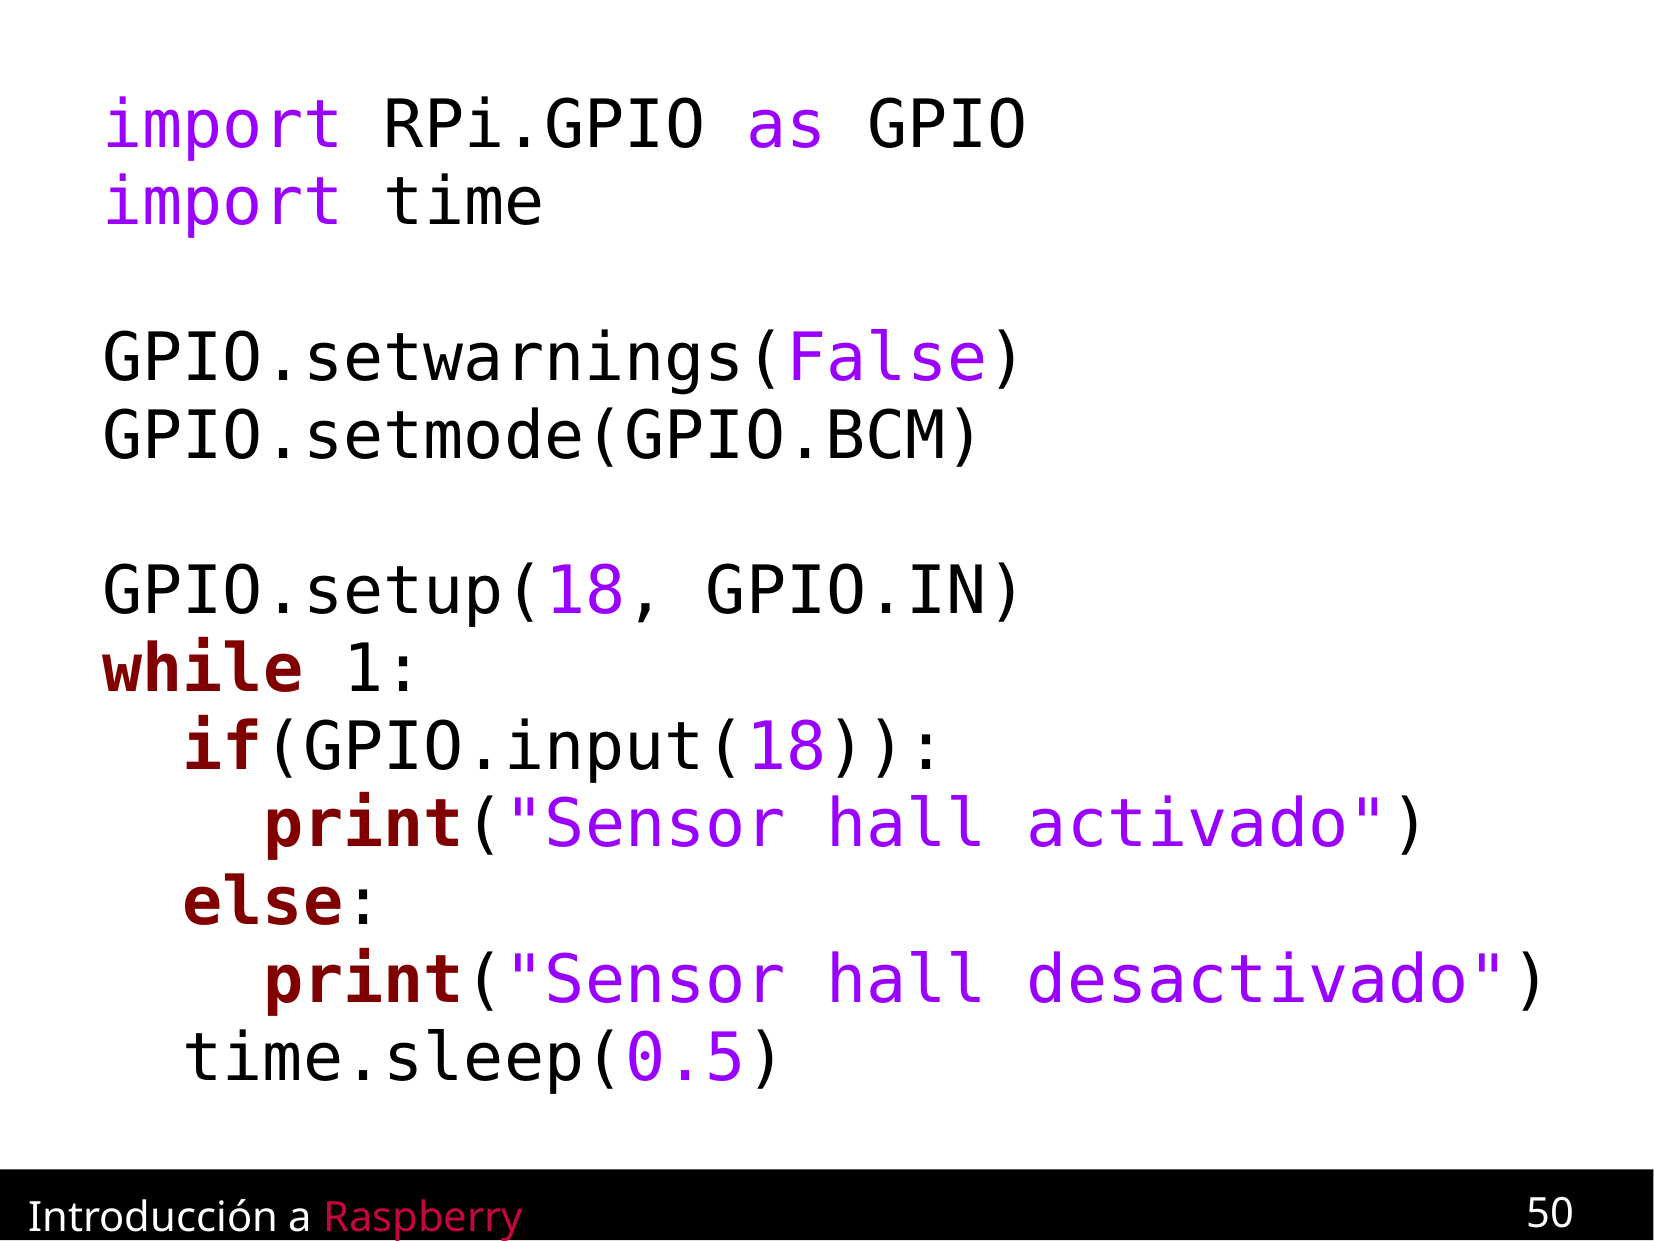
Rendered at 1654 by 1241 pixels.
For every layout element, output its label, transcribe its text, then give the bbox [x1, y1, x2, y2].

text_box <number> [1521, 1175, 1654, 1241]
text_box Introducción a Raspberry Pi [13, 1179, 556, 1241]
text_box [0, 0, 1654, 1241]
text_box import RPi.GPIO as GPIO import time GPIO.setwarnings(False) GPIO.setmode(GPIO.BCM) GPIO.setup(18, GPIO.IN) while 1: if(GPIO.input(18)): print("Sensor hall activado") else: print("Sensor hall desactivado") time.sleep(0.5) [87, 77, 1567, 1104]
